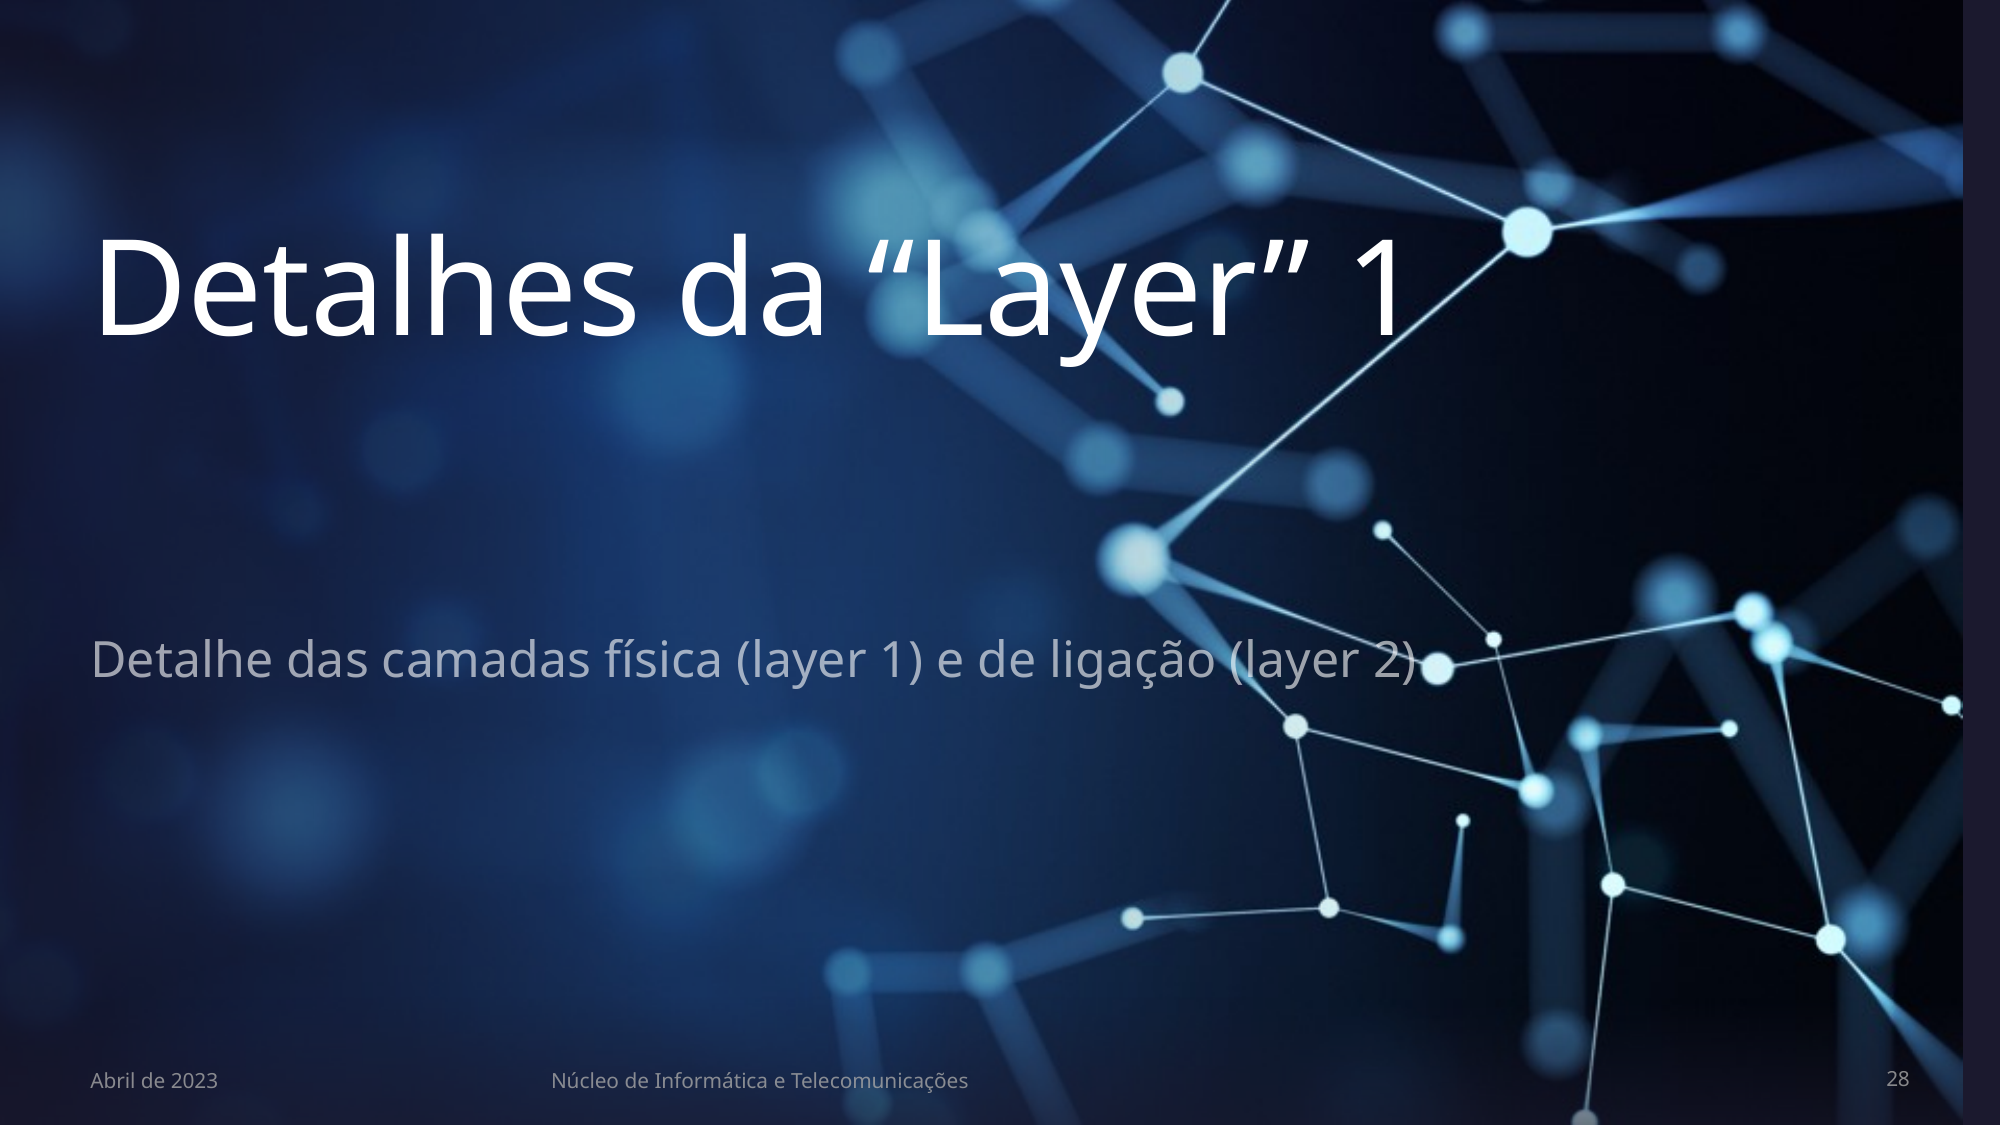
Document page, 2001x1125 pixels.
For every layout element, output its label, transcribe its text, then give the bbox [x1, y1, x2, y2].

text_box [0, 0, 2000, 1125]
title Detalhes da “Layer” 1 [90, 90, 1632, 362]
slide_number Abril de 2023 [90, 1067, 522, 1093]
footer Núcleo de Informática e Telecomunicações [551, 1067, 1598, 1093]
slide_number <número> [1632, 1067, 1910, 1093]
picture [1477, 0, 1963, 947]
subtitle Detalhe das camadas física (layer 1) e de ligação (layer 2) [90, 627, 1448, 704]
